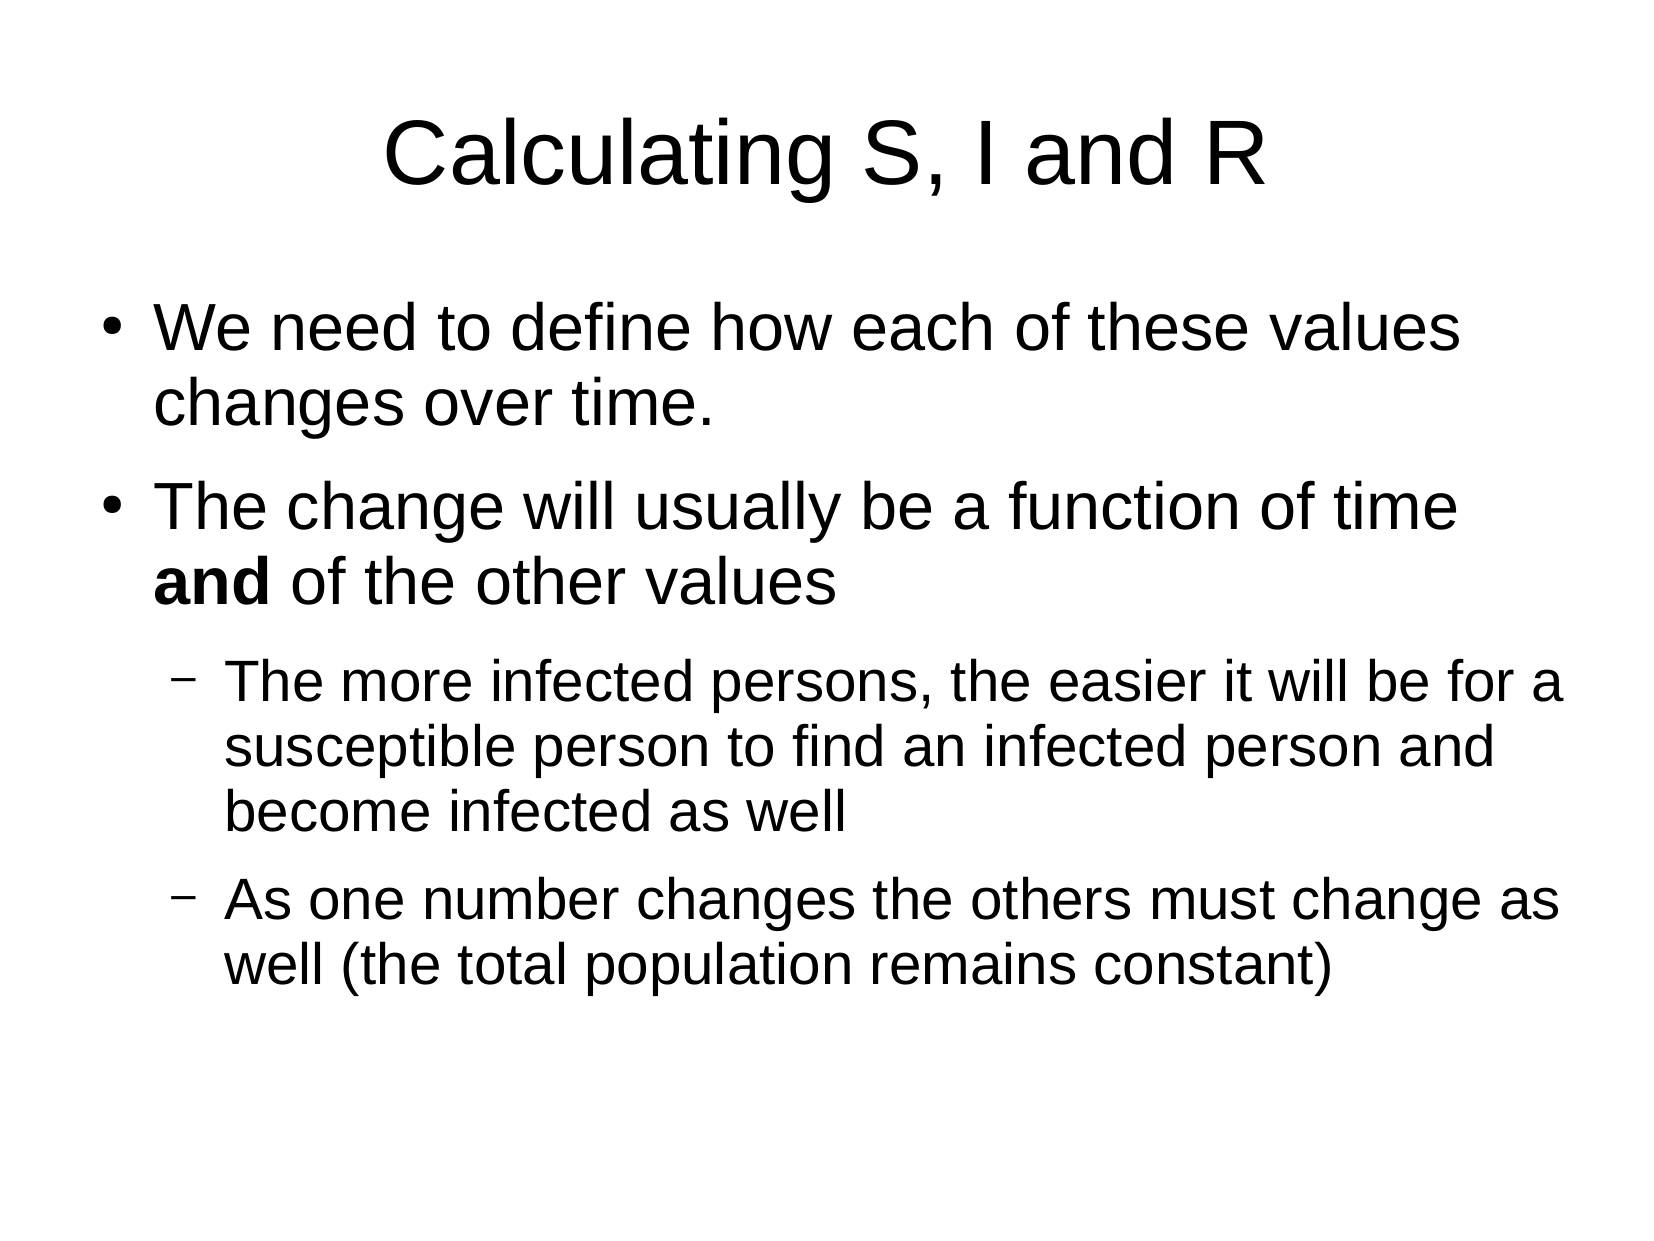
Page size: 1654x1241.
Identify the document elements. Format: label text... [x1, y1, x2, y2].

title Calculating S, I and R [82, 49, 1571, 257]
list We need to define how each of these values changes over time. The change will usually be a function of time and of the other values The more infected persons, the easier it will be for a susceptible person to find an infected person and become infected as well As one number changes the others must change as well (the total population remains constant) [82, 290, 1571, 1010]
